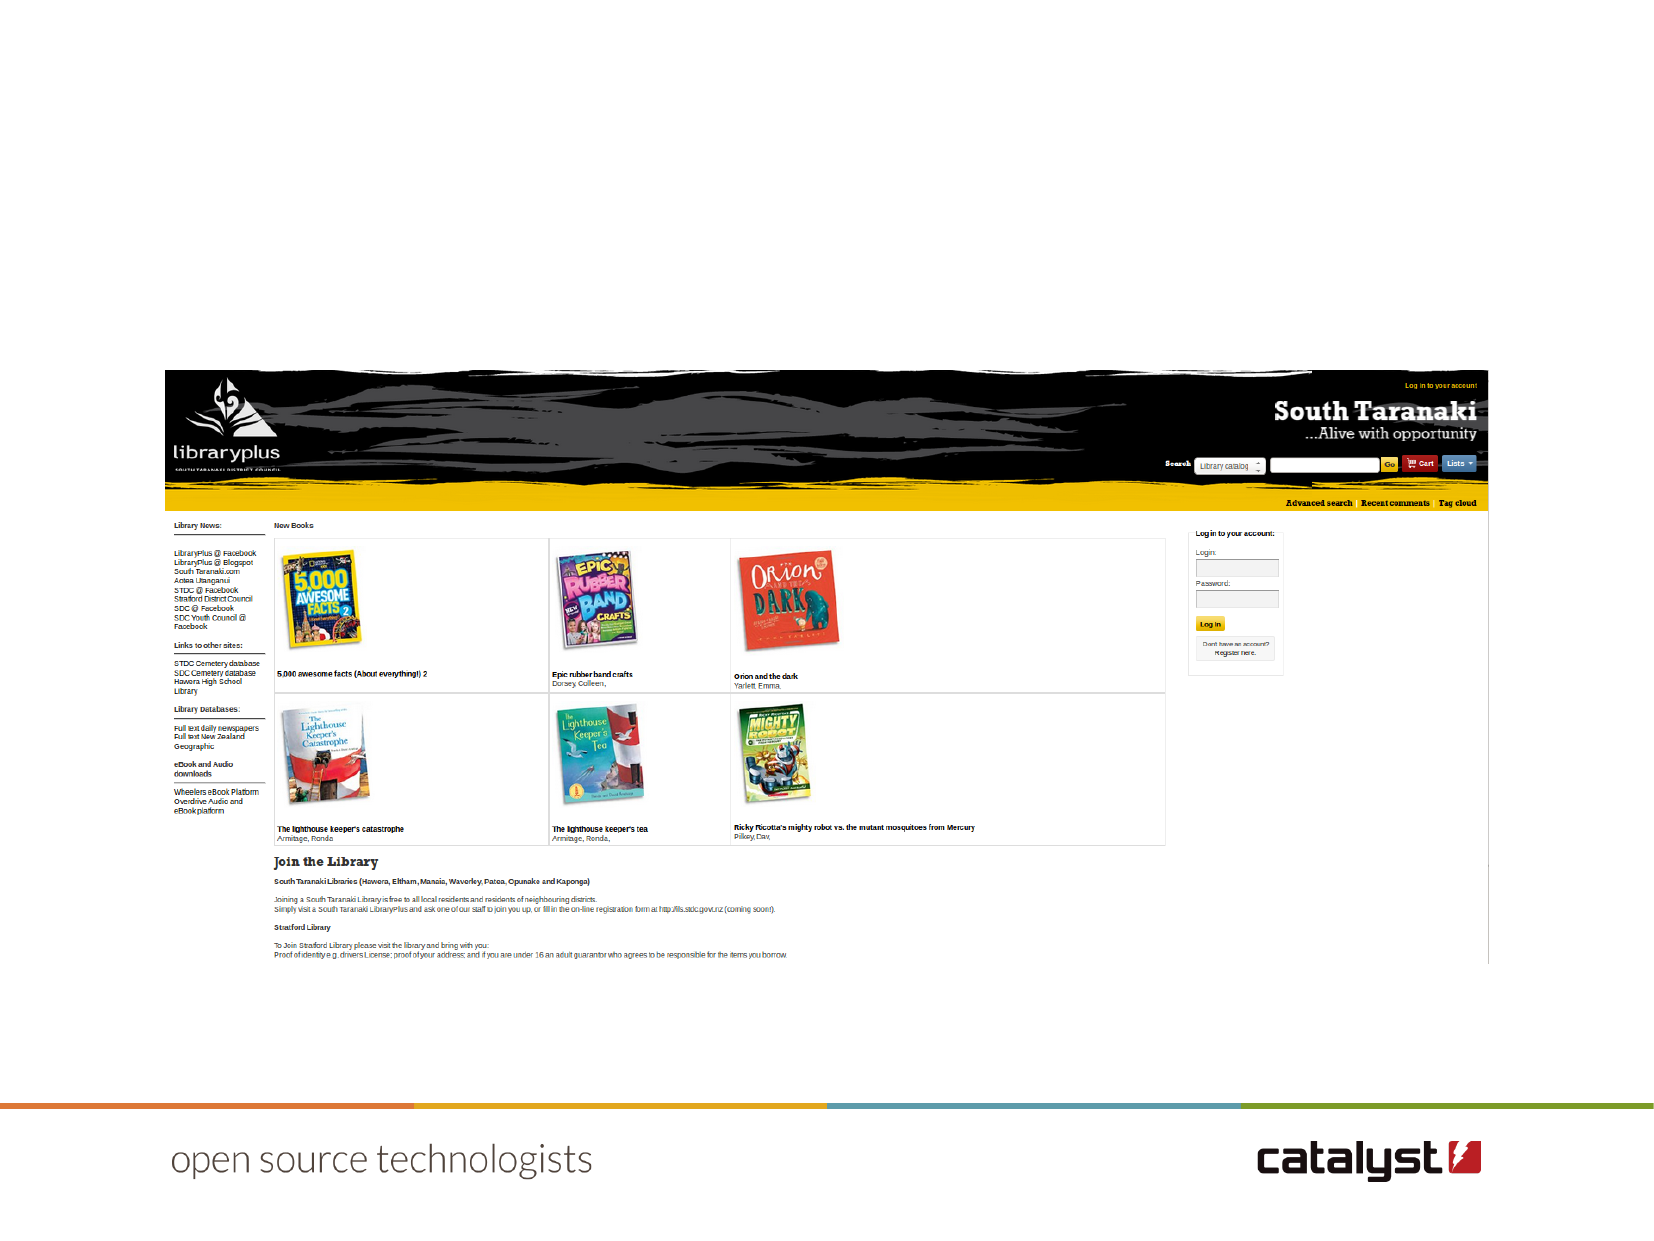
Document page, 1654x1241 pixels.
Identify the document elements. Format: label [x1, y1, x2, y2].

picture [0, 1103, 1654, 1182]
picture [165, 370, 1489, 964]
